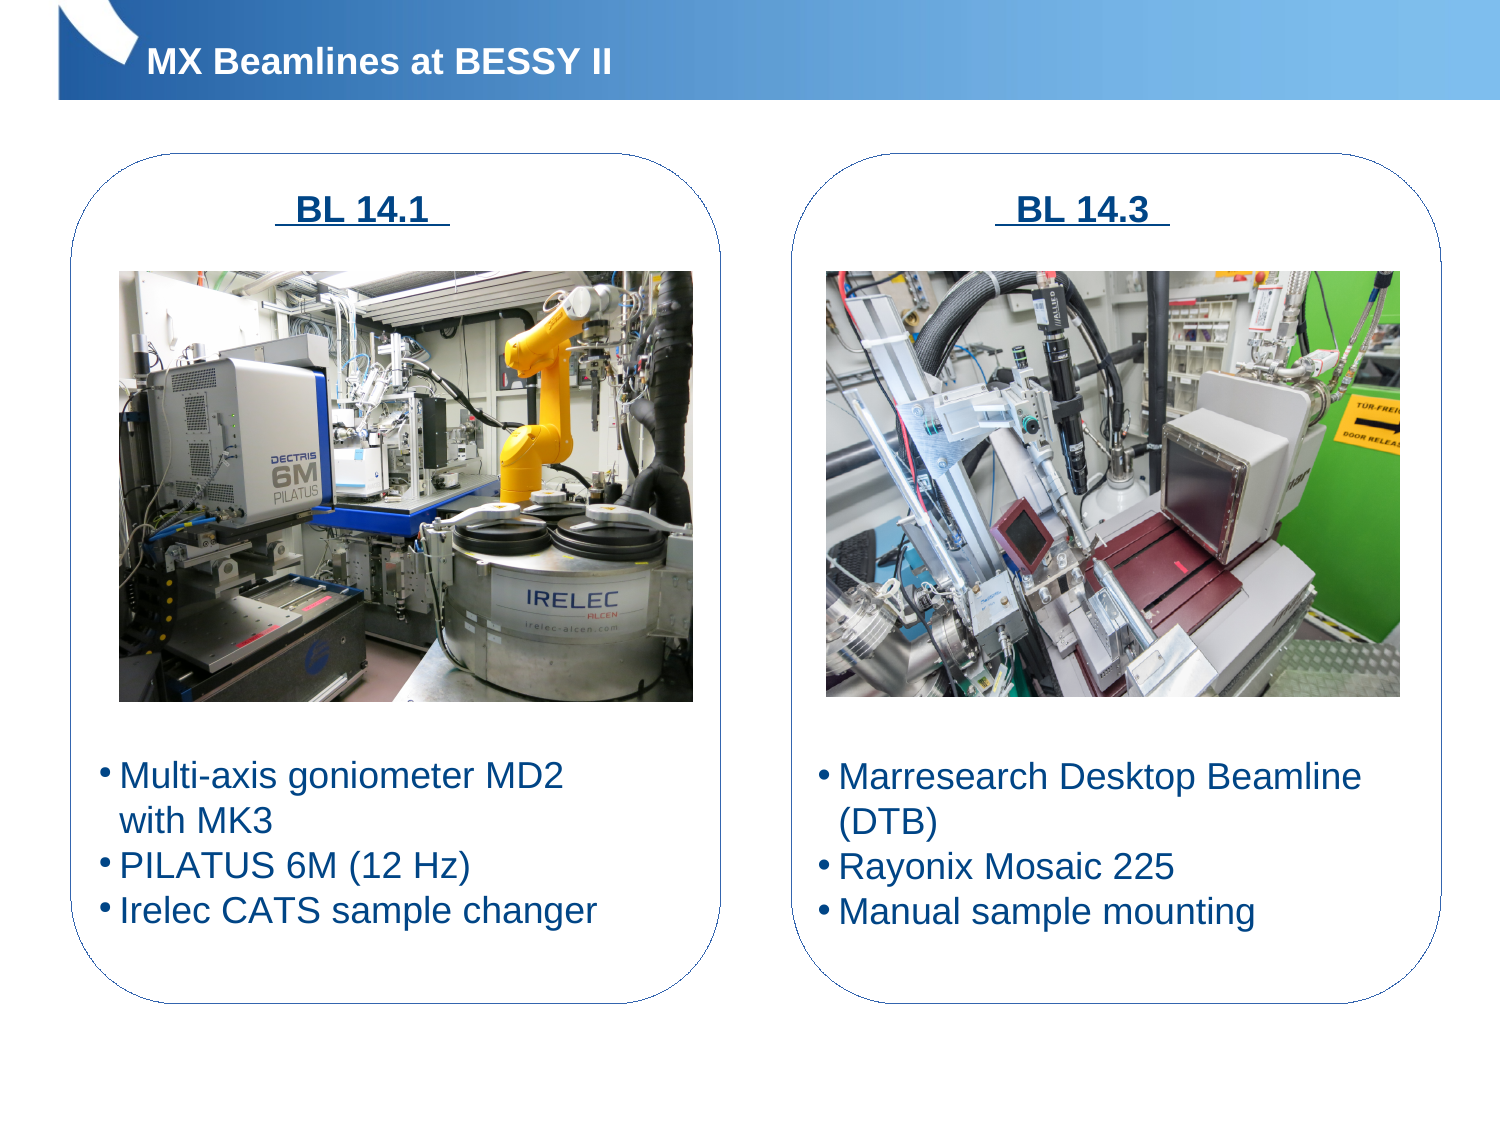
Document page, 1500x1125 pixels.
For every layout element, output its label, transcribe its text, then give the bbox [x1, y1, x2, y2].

text_box BL 14.1 [259, 177, 603, 237]
picture [119, 271, 693, 702]
text_box Multi-axis goniometer MD2 with MK3 PILATUS 6M (12 Hz) Irelec CATS sample changer [82, 696, 788, 910]
text_box Marresearch Desktop Beamline (DTB) Rayonix Mosaic 225 Manual sample mounting [800, 696, 1500, 910]
picture [0, 0, 1500, 100]
picture [826, 271, 1400, 696]
title MX Beamlines at BESSY II [131, 23, 1482, 96]
text_box BL 14.3 [980, 177, 1323, 237]
